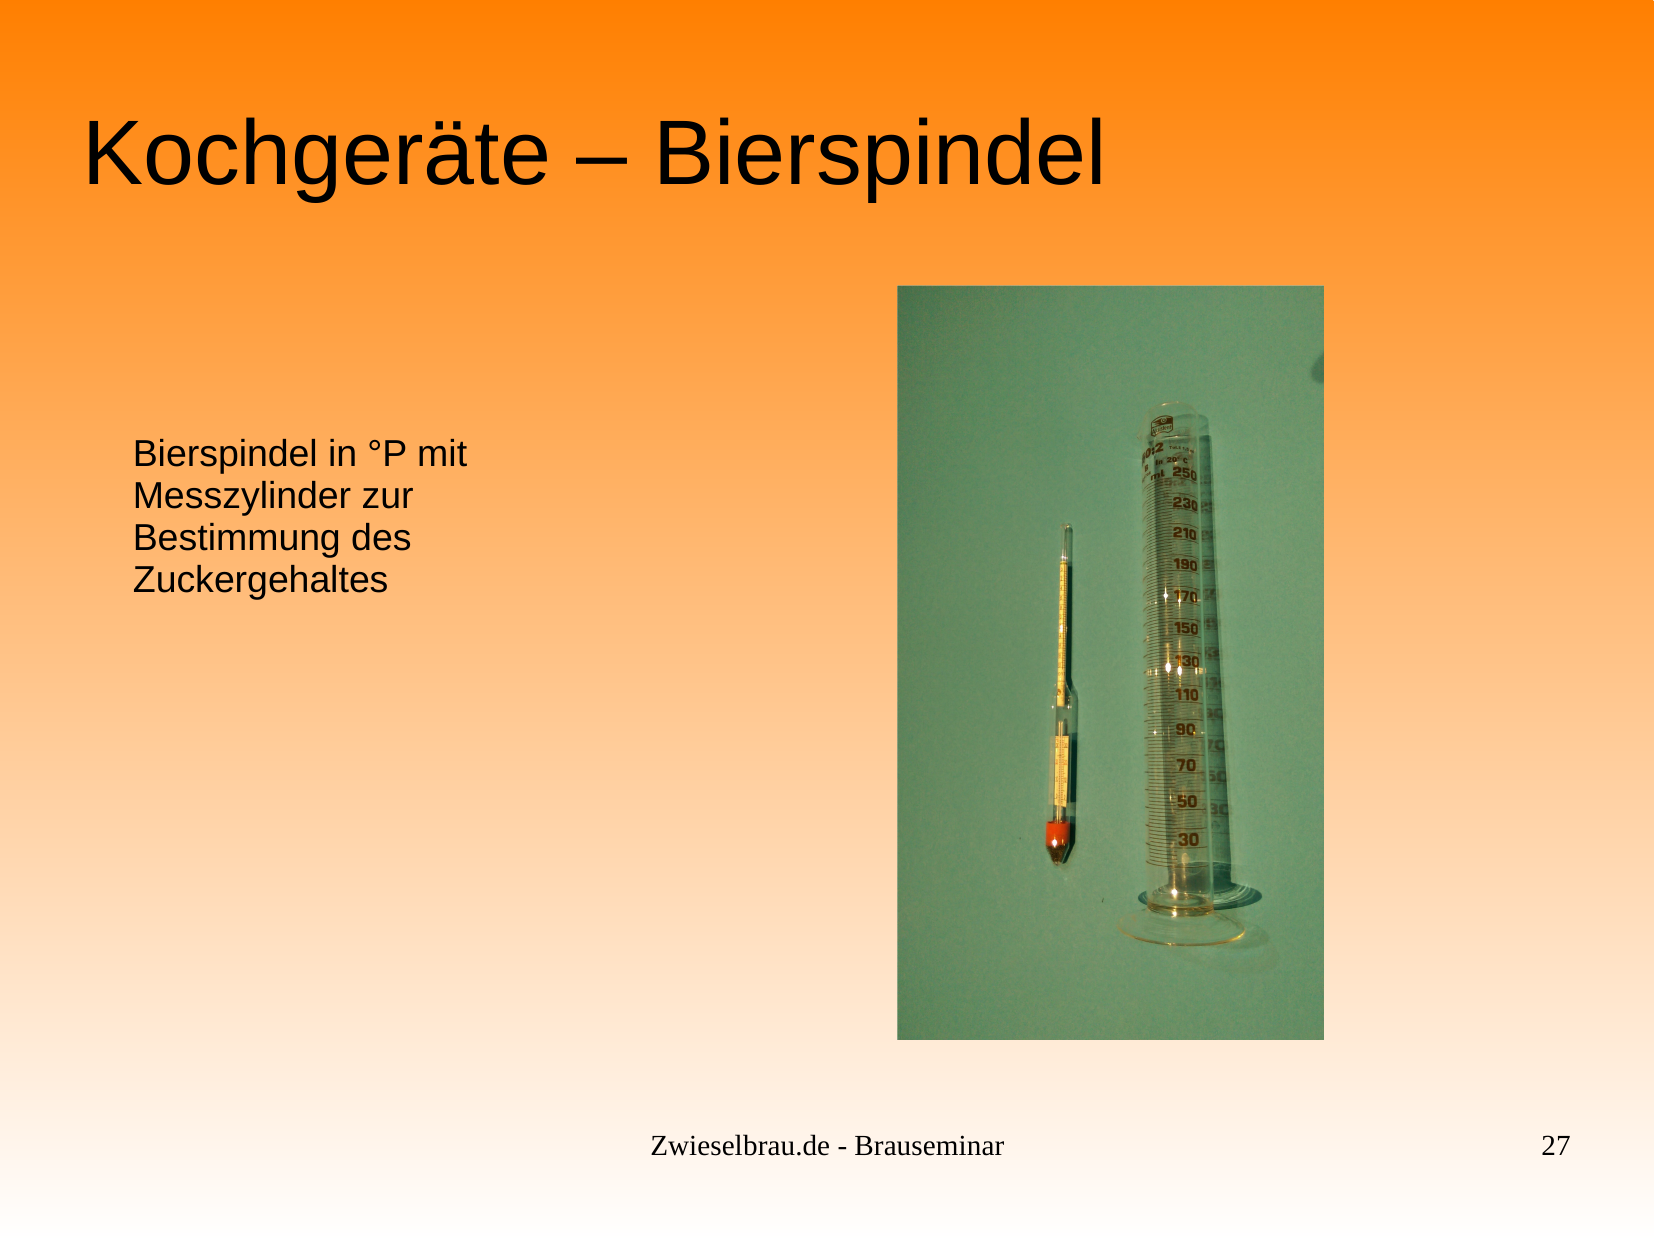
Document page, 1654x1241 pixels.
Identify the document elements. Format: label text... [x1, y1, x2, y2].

text_box Bierspindel in °P mit Messzylinder zur Bestimmung des Zuckergehaltes [118, 425, 532, 745]
text_box [212, 256, 1489, 981]
picture [897, 286, 1324, 1040]
title Kochgeräte – Bierspindel [82, 49, 1571, 257]
